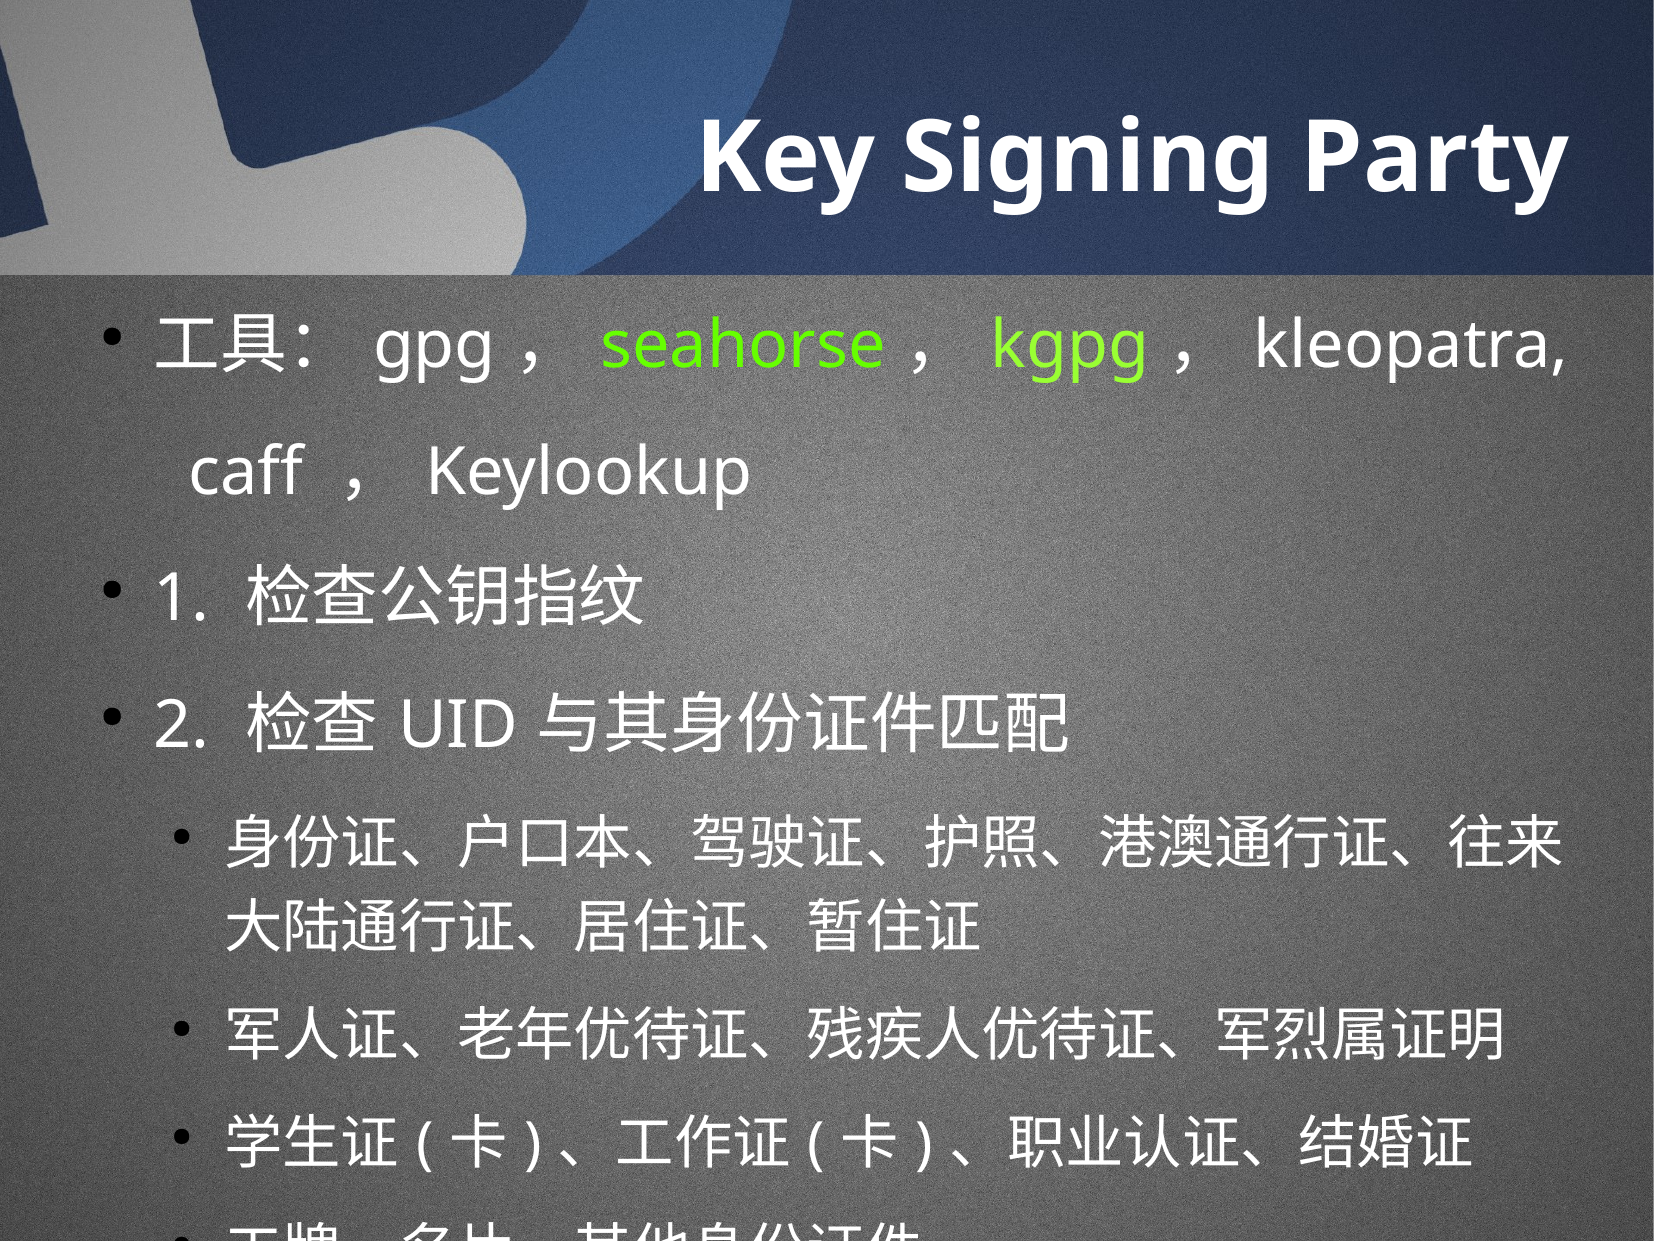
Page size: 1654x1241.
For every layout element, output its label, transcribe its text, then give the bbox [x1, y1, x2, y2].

picture [324, 1231, 332, 1237]
picture [408, 1232, 441, 1241]
title Key Signing Party [82, 49, 1571, 257]
picture [707, 1232, 731, 1237]
picture [0, 0, 1654, 1241]
list 工具：gpg，seahorse，kgpg，kleopatra, caff ，Keylookup 1. 检查公钥指纹 2. 检查UID与其身份证件匹配 身份证、户口本、驾驶证、护照、港澳通行证、往来大陆通行证、居住证、暂住证 军人证、老年优待证、残疾人优待证、军烈属证明 学生证(卡)、工作证(卡)、职业认证、结婚证 工牌、名片、其他身份证件 3. 导入其公钥，并签名（顺便留下美女的联系方式） [82, 290, 1571, 1109]
picture [591, 1233, 613, 1239]
picture [311, 1231, 320, 1237]
